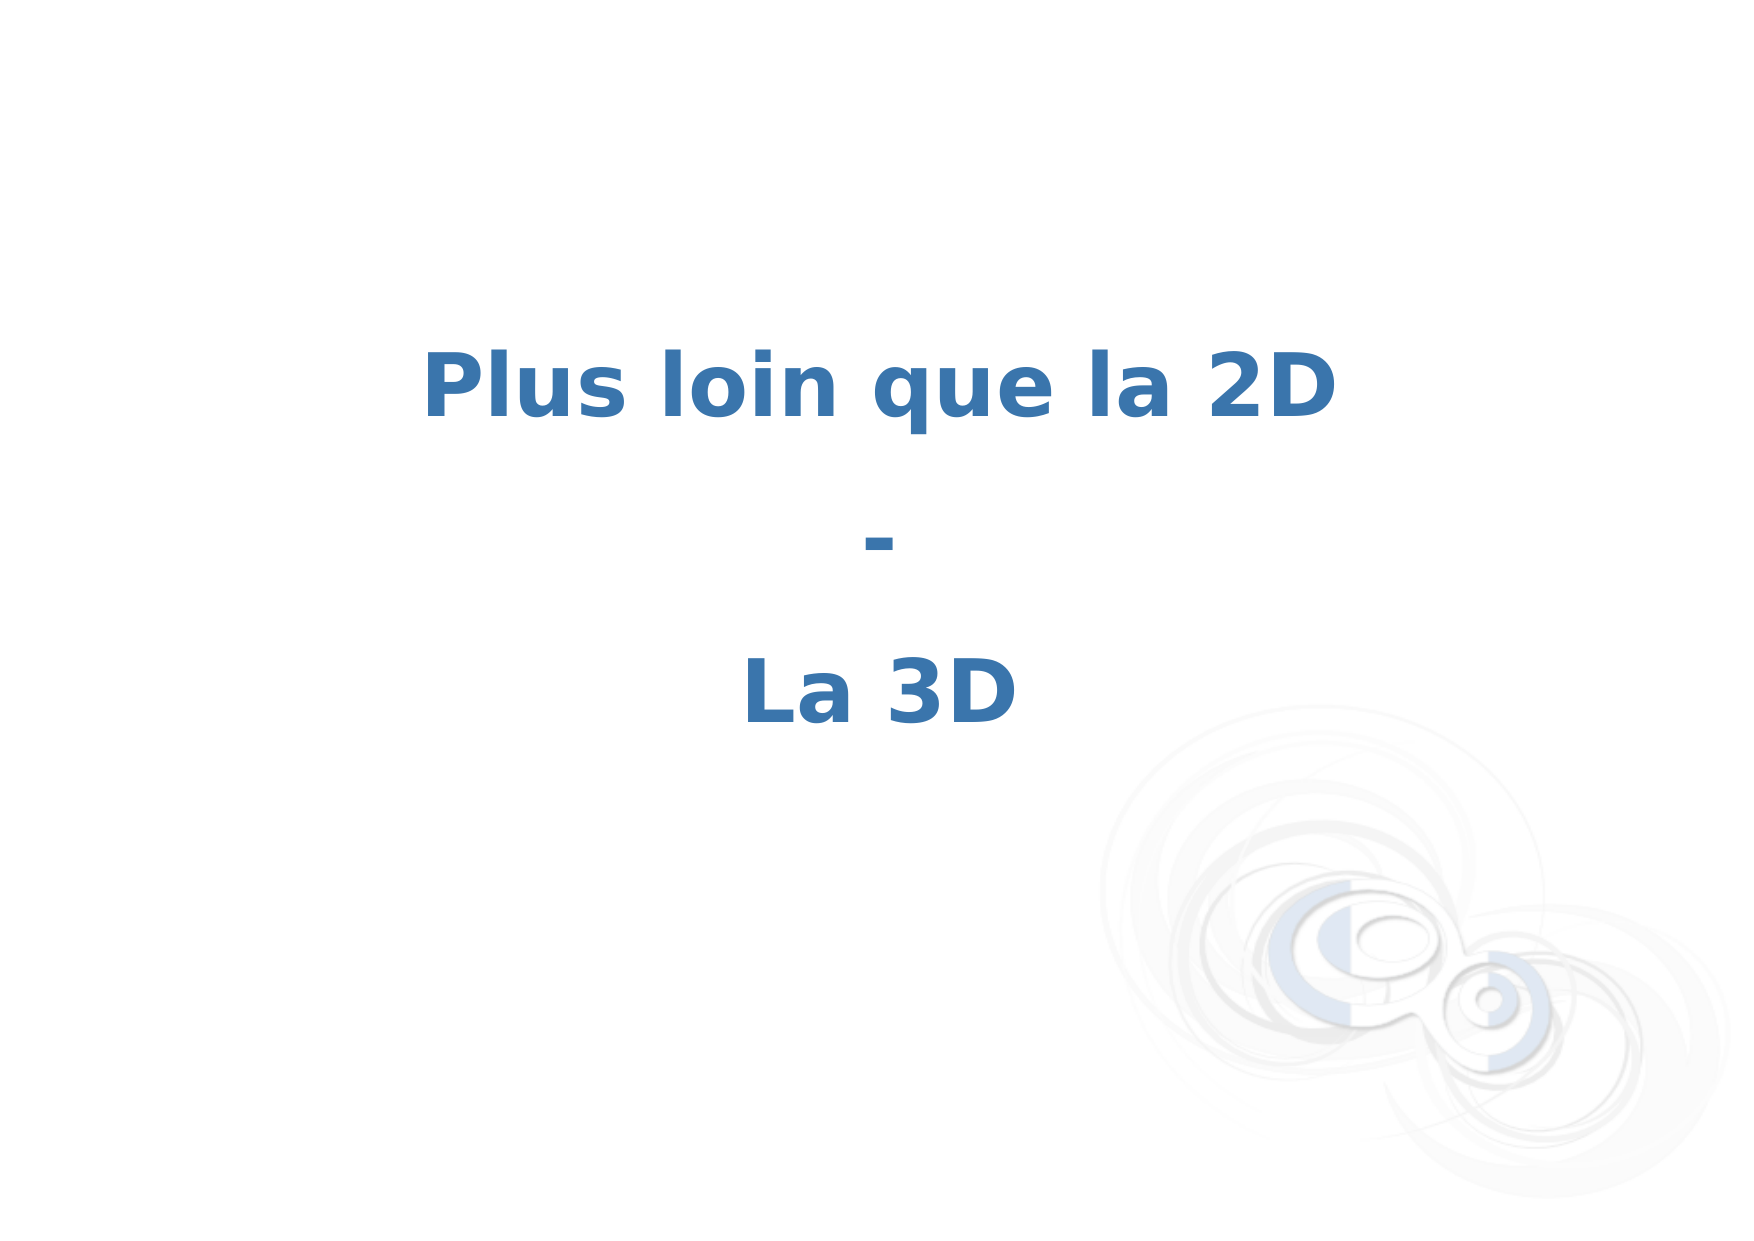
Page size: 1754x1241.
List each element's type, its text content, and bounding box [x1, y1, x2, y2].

list > Shapefile GUI (shp2pgsql) > GDAL/OGR > OSM (osm2pgsql, osmosis…) [1092, 679, 1754, 1241]
title Plus loin que la 2D - La 3D [188, 259, 1571, 769]
